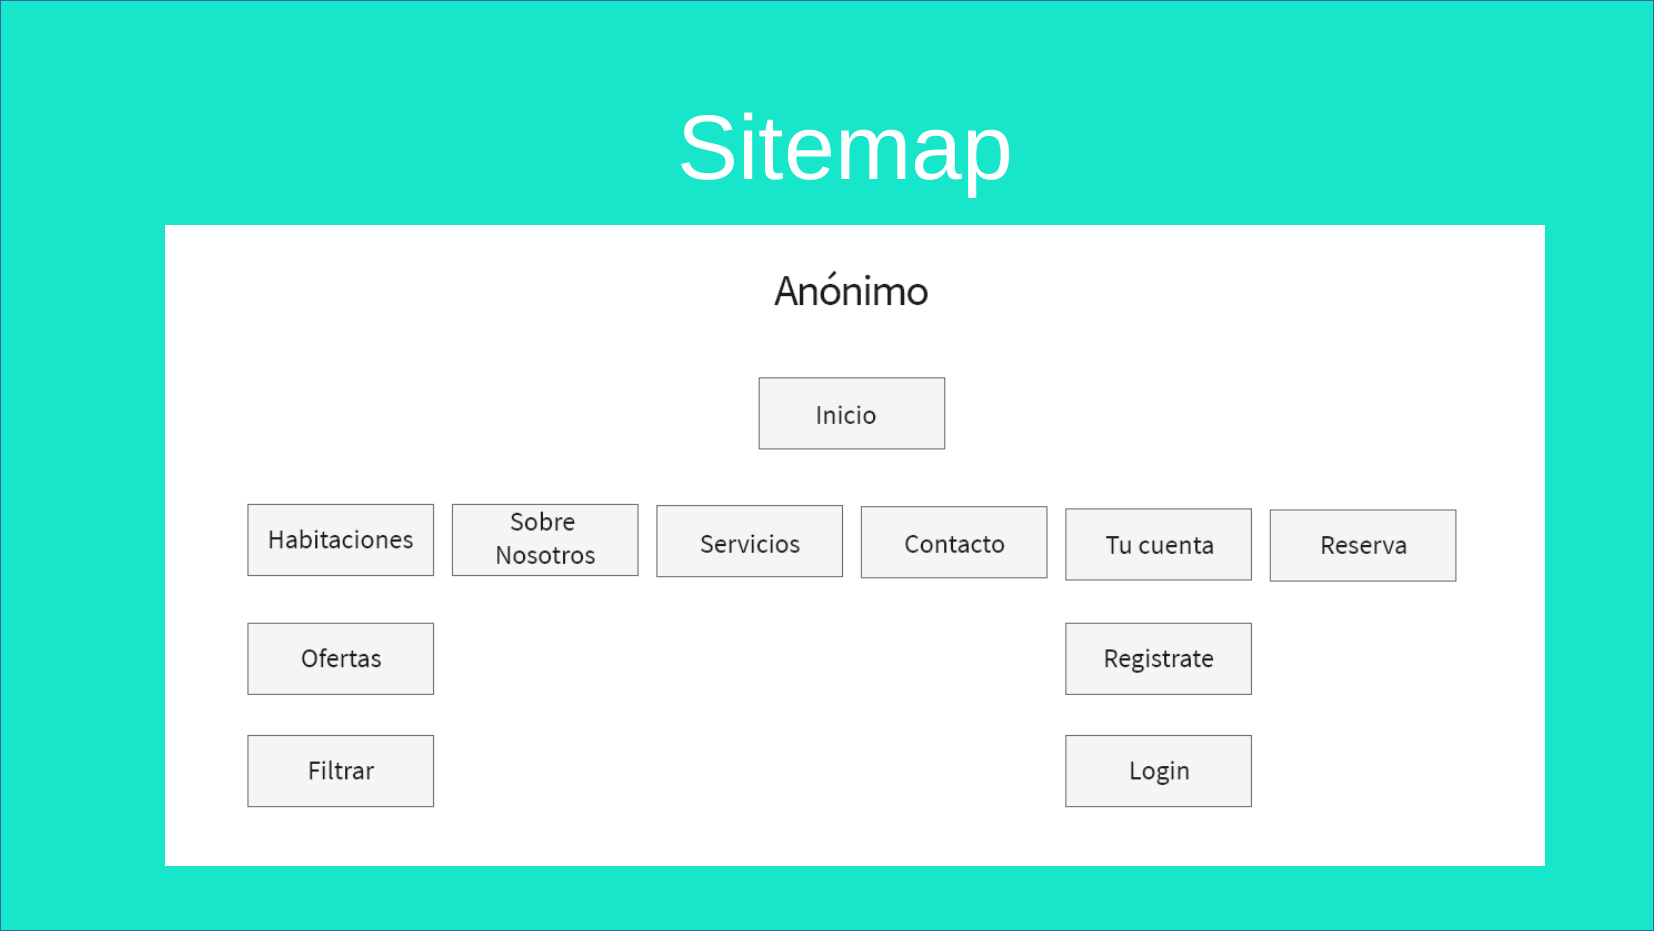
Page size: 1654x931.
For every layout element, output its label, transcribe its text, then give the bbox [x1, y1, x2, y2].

text_box [0, 0, 1654, 931]
title Sitemap [101, 69, 1591, 226]
picture [165, 225, 1545, 866]
